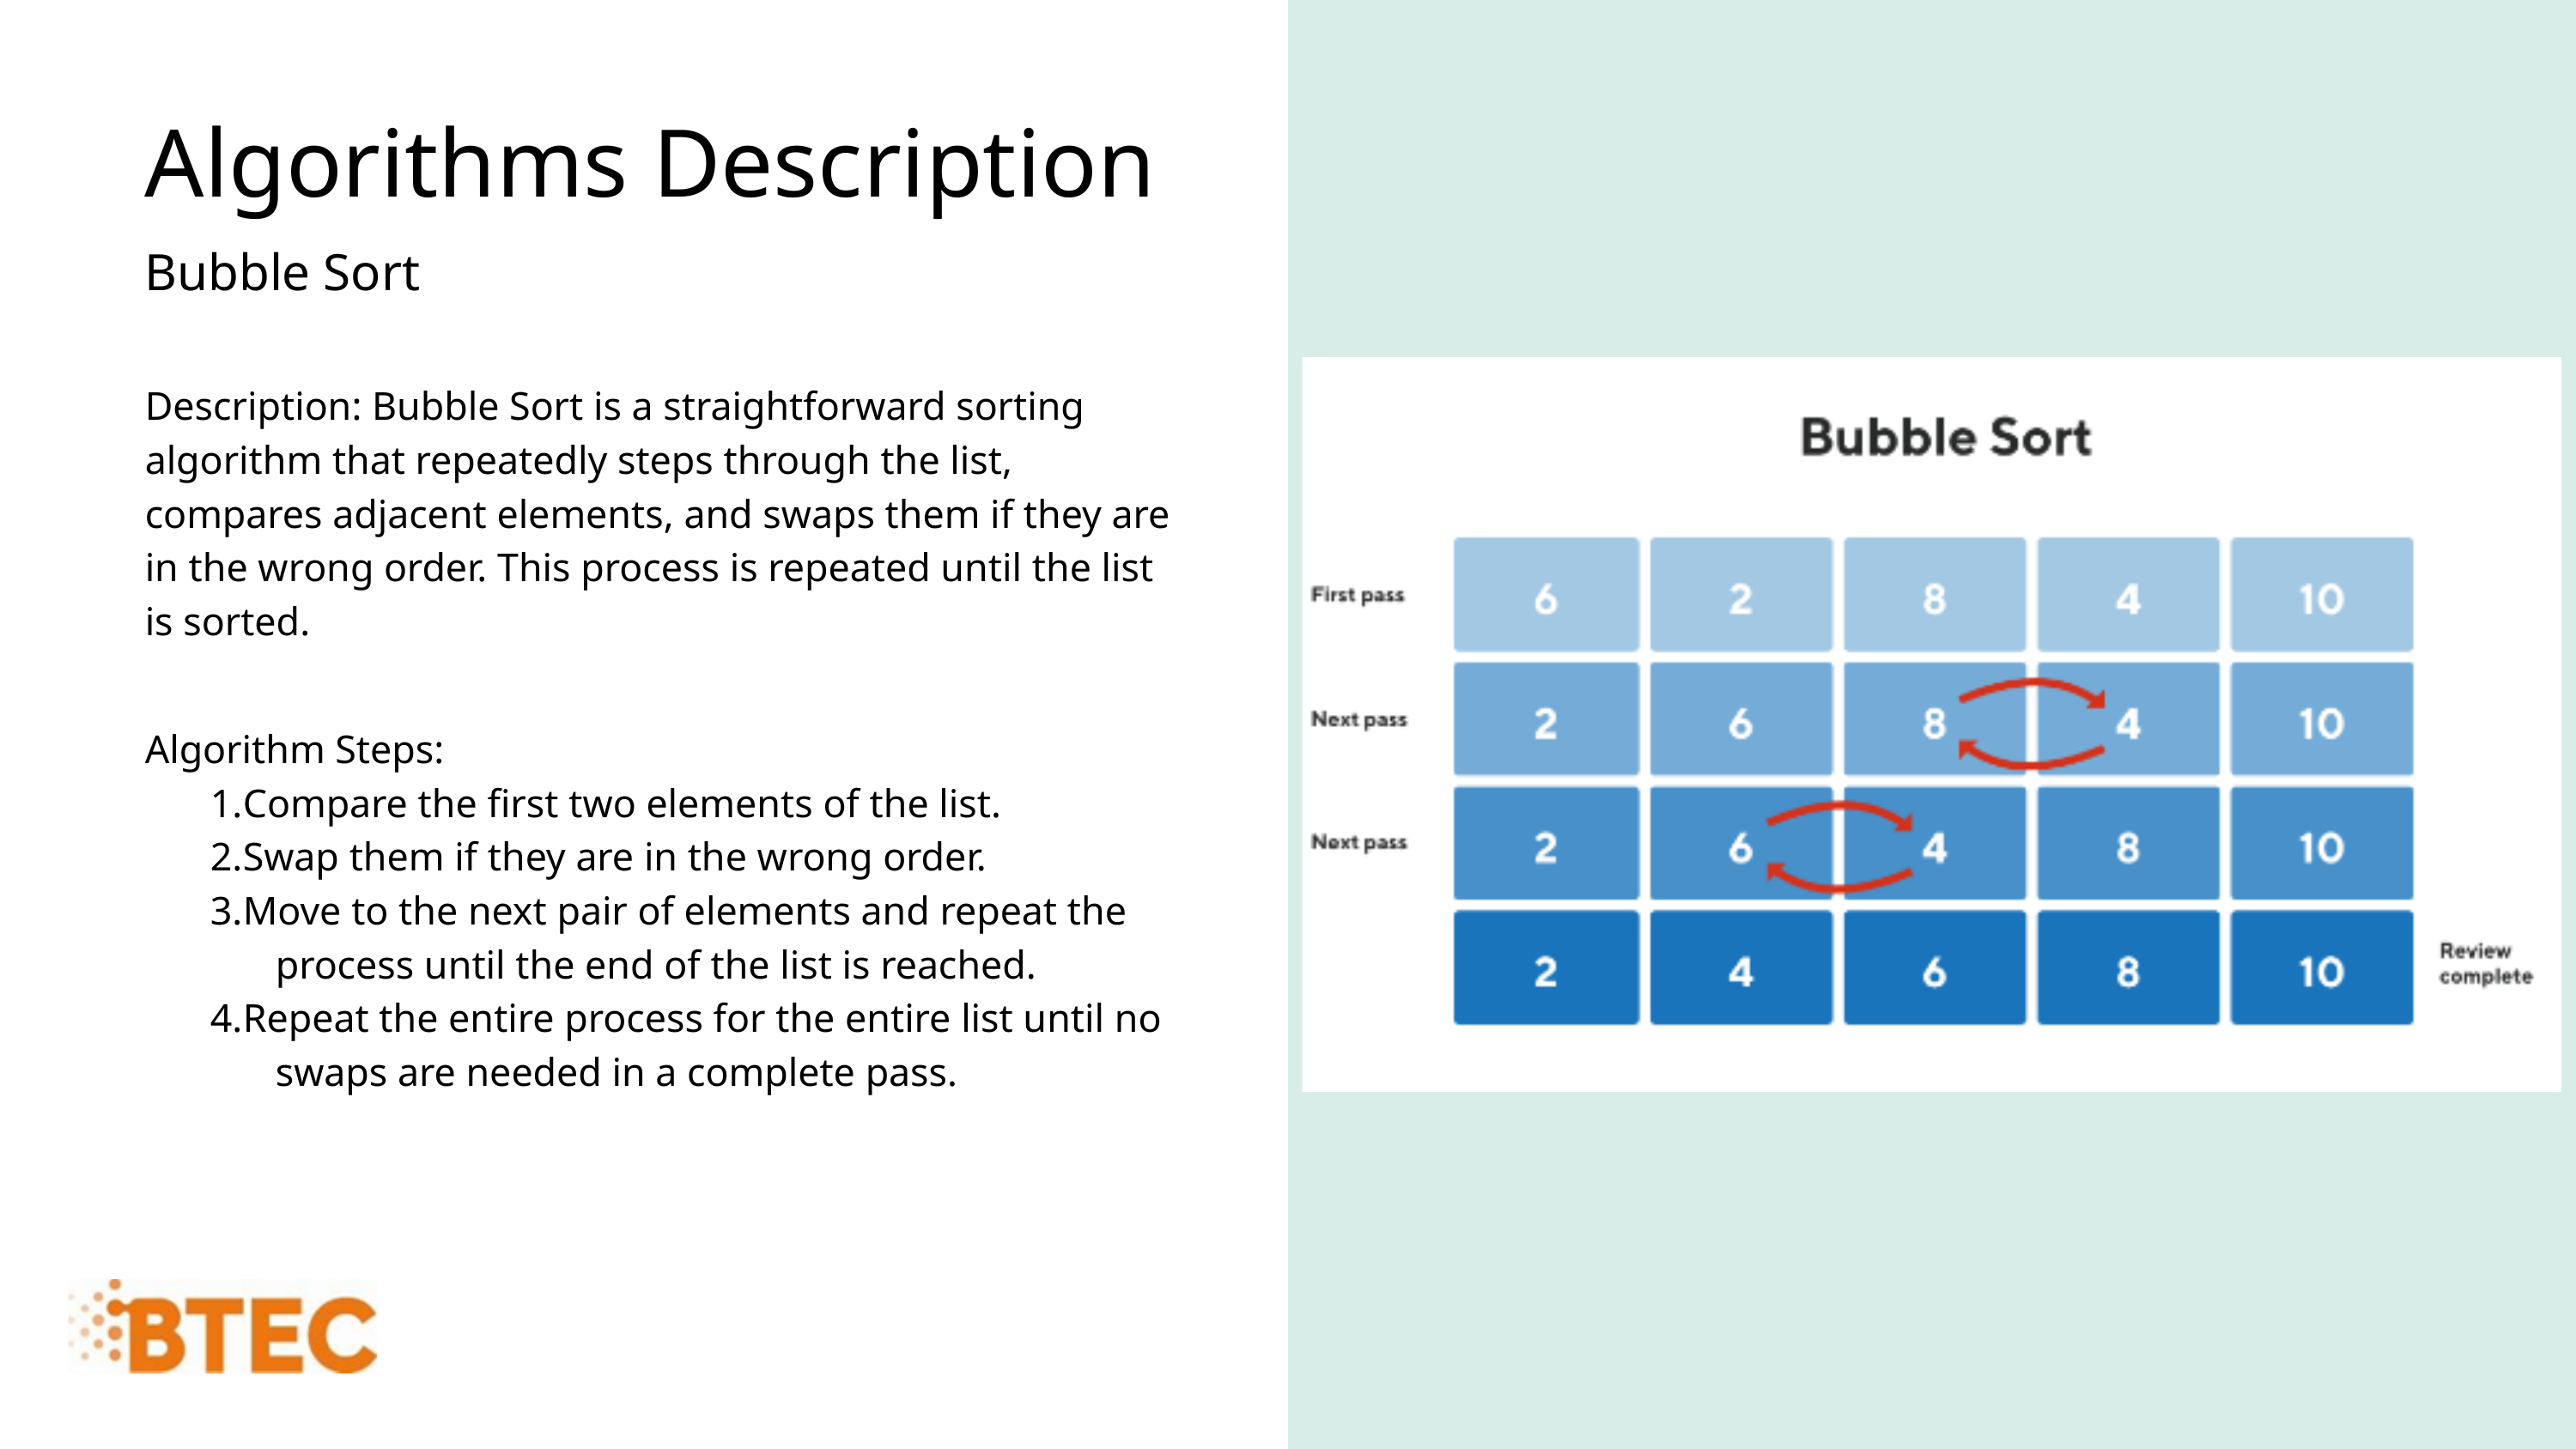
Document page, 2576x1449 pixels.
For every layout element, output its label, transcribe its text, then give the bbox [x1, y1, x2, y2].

text_box [1288, 0, 2576, 1449]
text_box Bubble Sort [144, 230, 1554, 299]
text_box [68, 1279, 378, 1373]
text_box Algorithm Steps: Compare the first two elements of the list. Swap them if they are in the wrong order. Move to the next pair of elements and repeat the process until the end of the list is reached. Repeat the entire process for the entire list until no swaps are needed in a complete pass. [144, 717, 1188, 1145]
text_box Description: Bubble Sort is a straightforward sorting algorithm that repeatedly steps through the list, compares adjacent elements, and swaps them if they are in the wrong order. This process is repeated until the list is sorted. [144, 374, 1188, 641]
text_box Algorithms Description [144, 84, 1242, 211]
